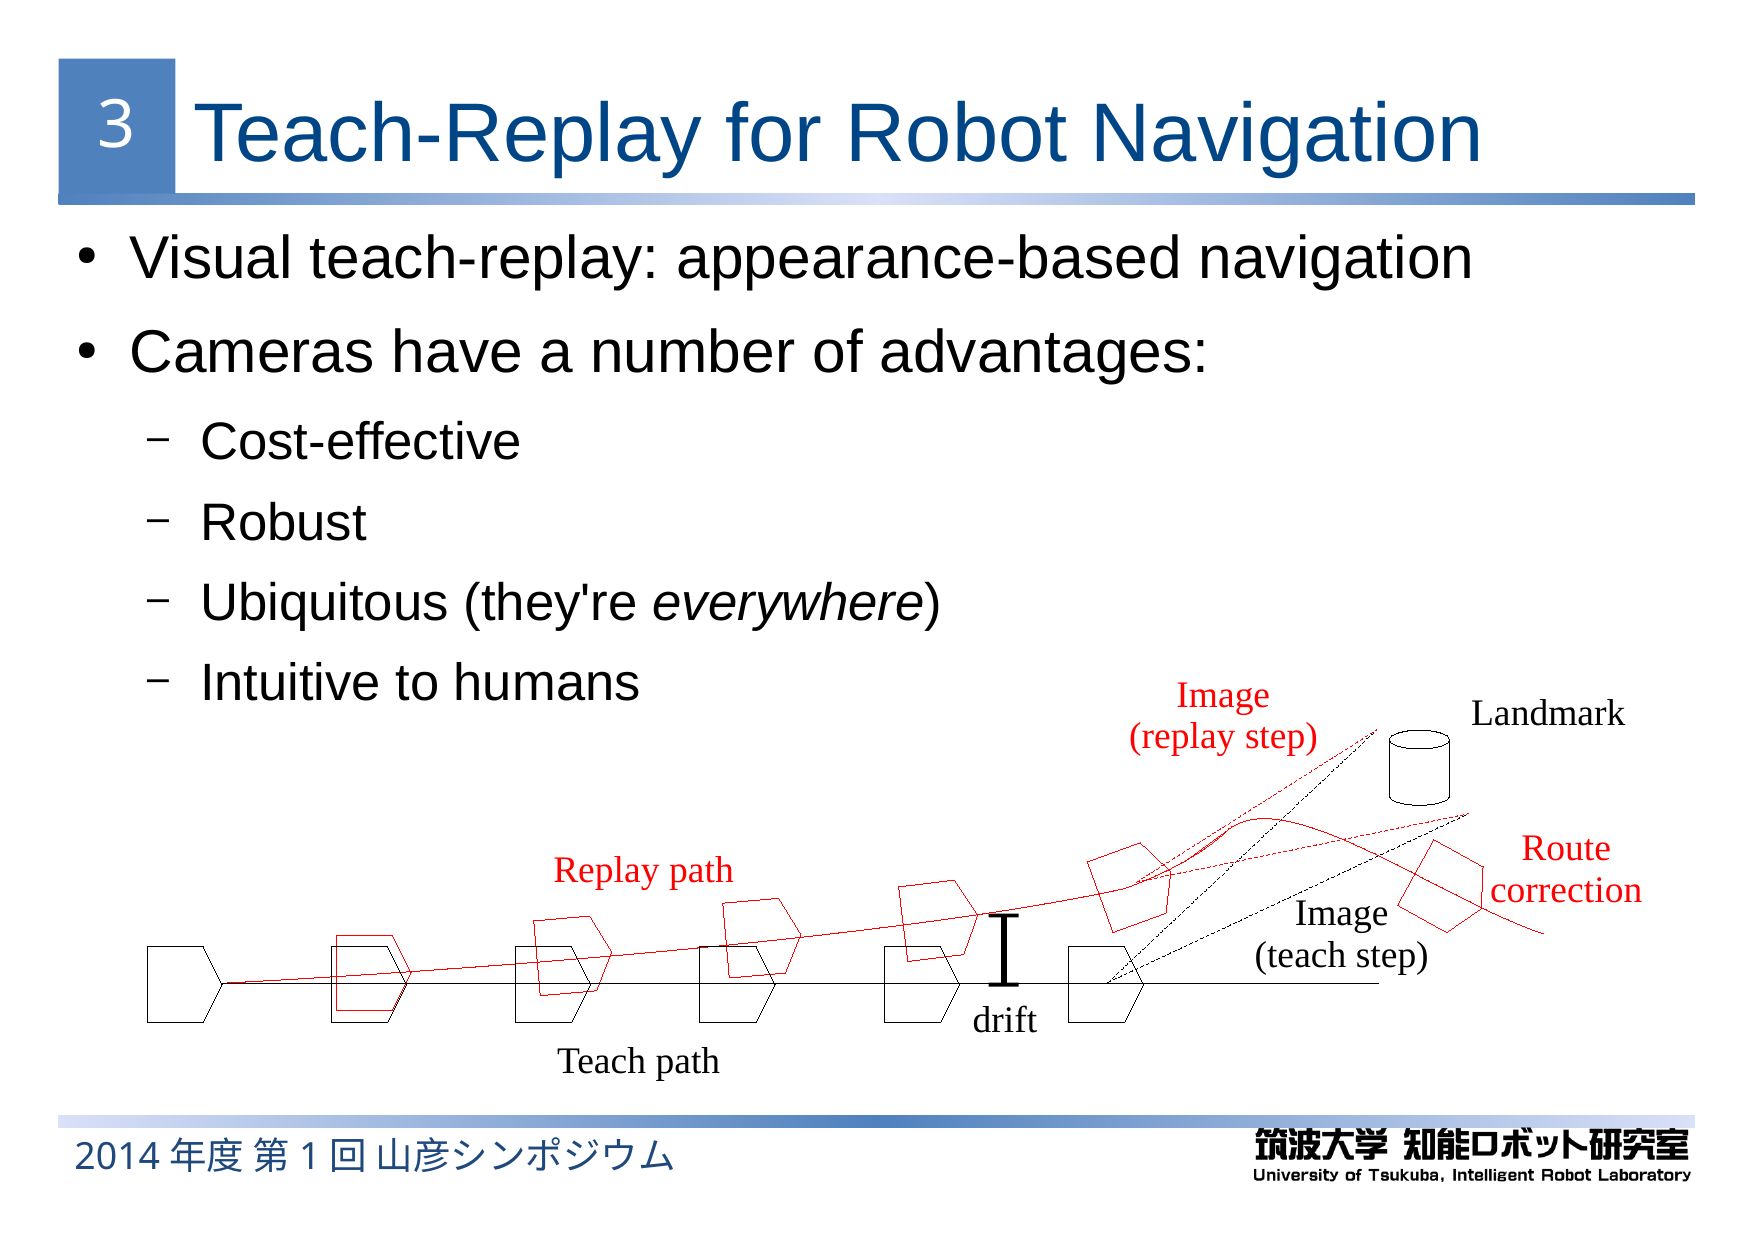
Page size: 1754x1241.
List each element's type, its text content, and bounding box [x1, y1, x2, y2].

text_box drift [957, 991, 1053, 1048]
text_box Replay path [538, 841, 749, 899]
text_box Landmark [1456, 684, 1641, 741]
list Visual teach-replay: appearance-based navigation Cameras have a number of advantages: Cost-effective Robust Ubiquitous (they're everywhere) Intuitive to humans [58, 223, 1696, 1116]
title Teach-Replay for Robot Navigation [193, 61, 1651, 205]
text_box Image (teach step) [1239, 884, 1444, 984]
text_box Teach path [542, 1032, 736, 1090]
text_box Image (replay step) [1114, 666, 1333, 765]
picture [1252, 1127, 1691, 1182]
text_box Route correction [1475, 819, 1658, 919]
